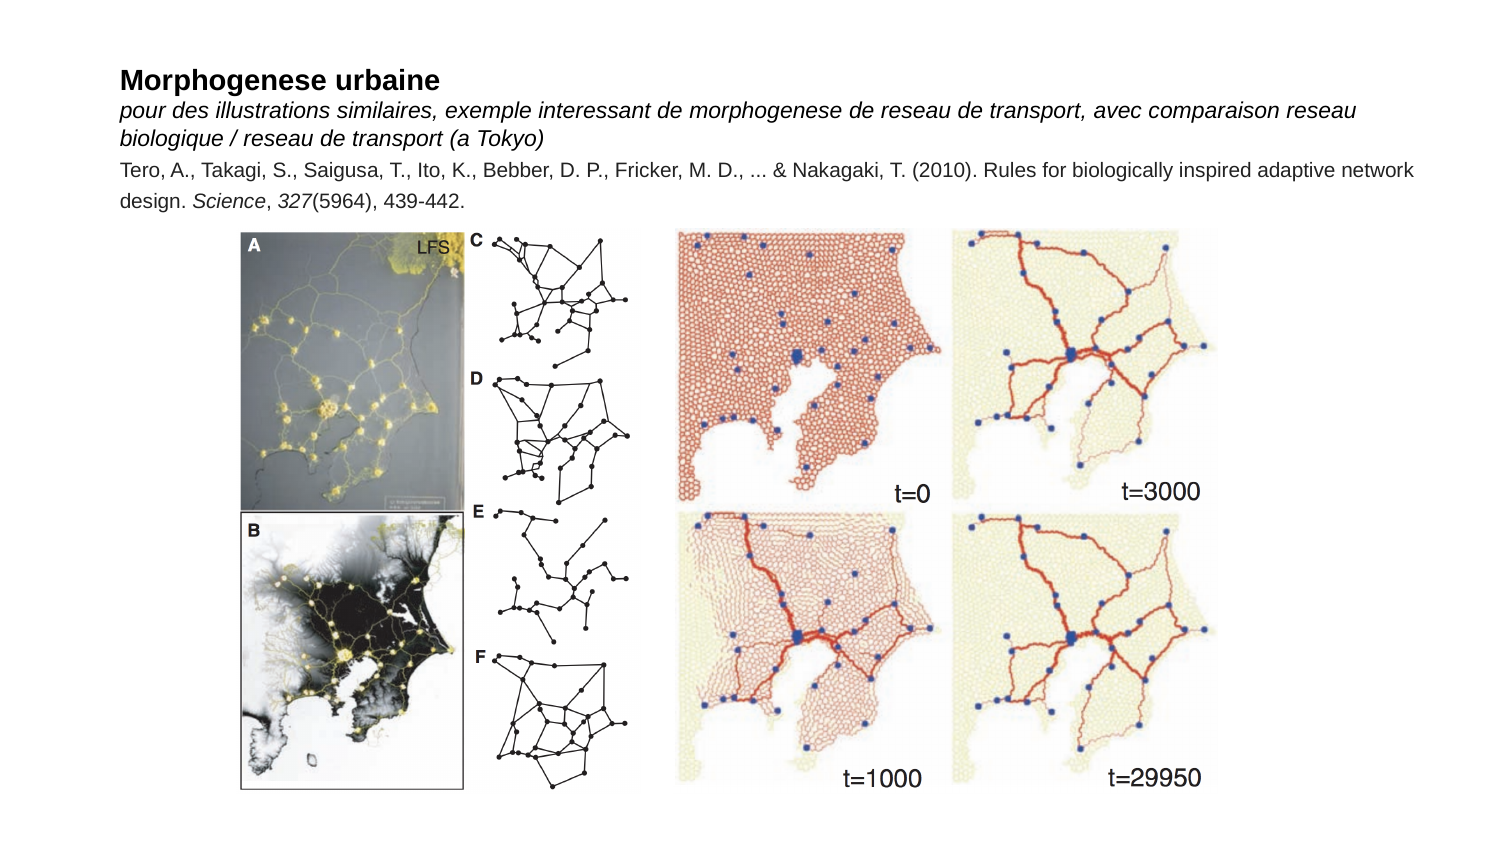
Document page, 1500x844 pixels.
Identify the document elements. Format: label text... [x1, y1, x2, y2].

picture [236, 228, 641, 794]
text_box Morphogenese urbaine pour des illustrations similaires, exemple interessant de morphogenese de reseau de transport, avec comparaison reseau biologique / reseau de transport (a Tokyo) Tero, A., Takagi, S., Saigusa, T., Ito, K., Bebber, D. P., Fricker, M. D., ... & Nakagaki, T. (2010). Rules for biologically inspired adaptive network design. Science, 327(5964), 439-442. [104, 45, 1491, 217]
picture [673, 228, 1218, 794]
